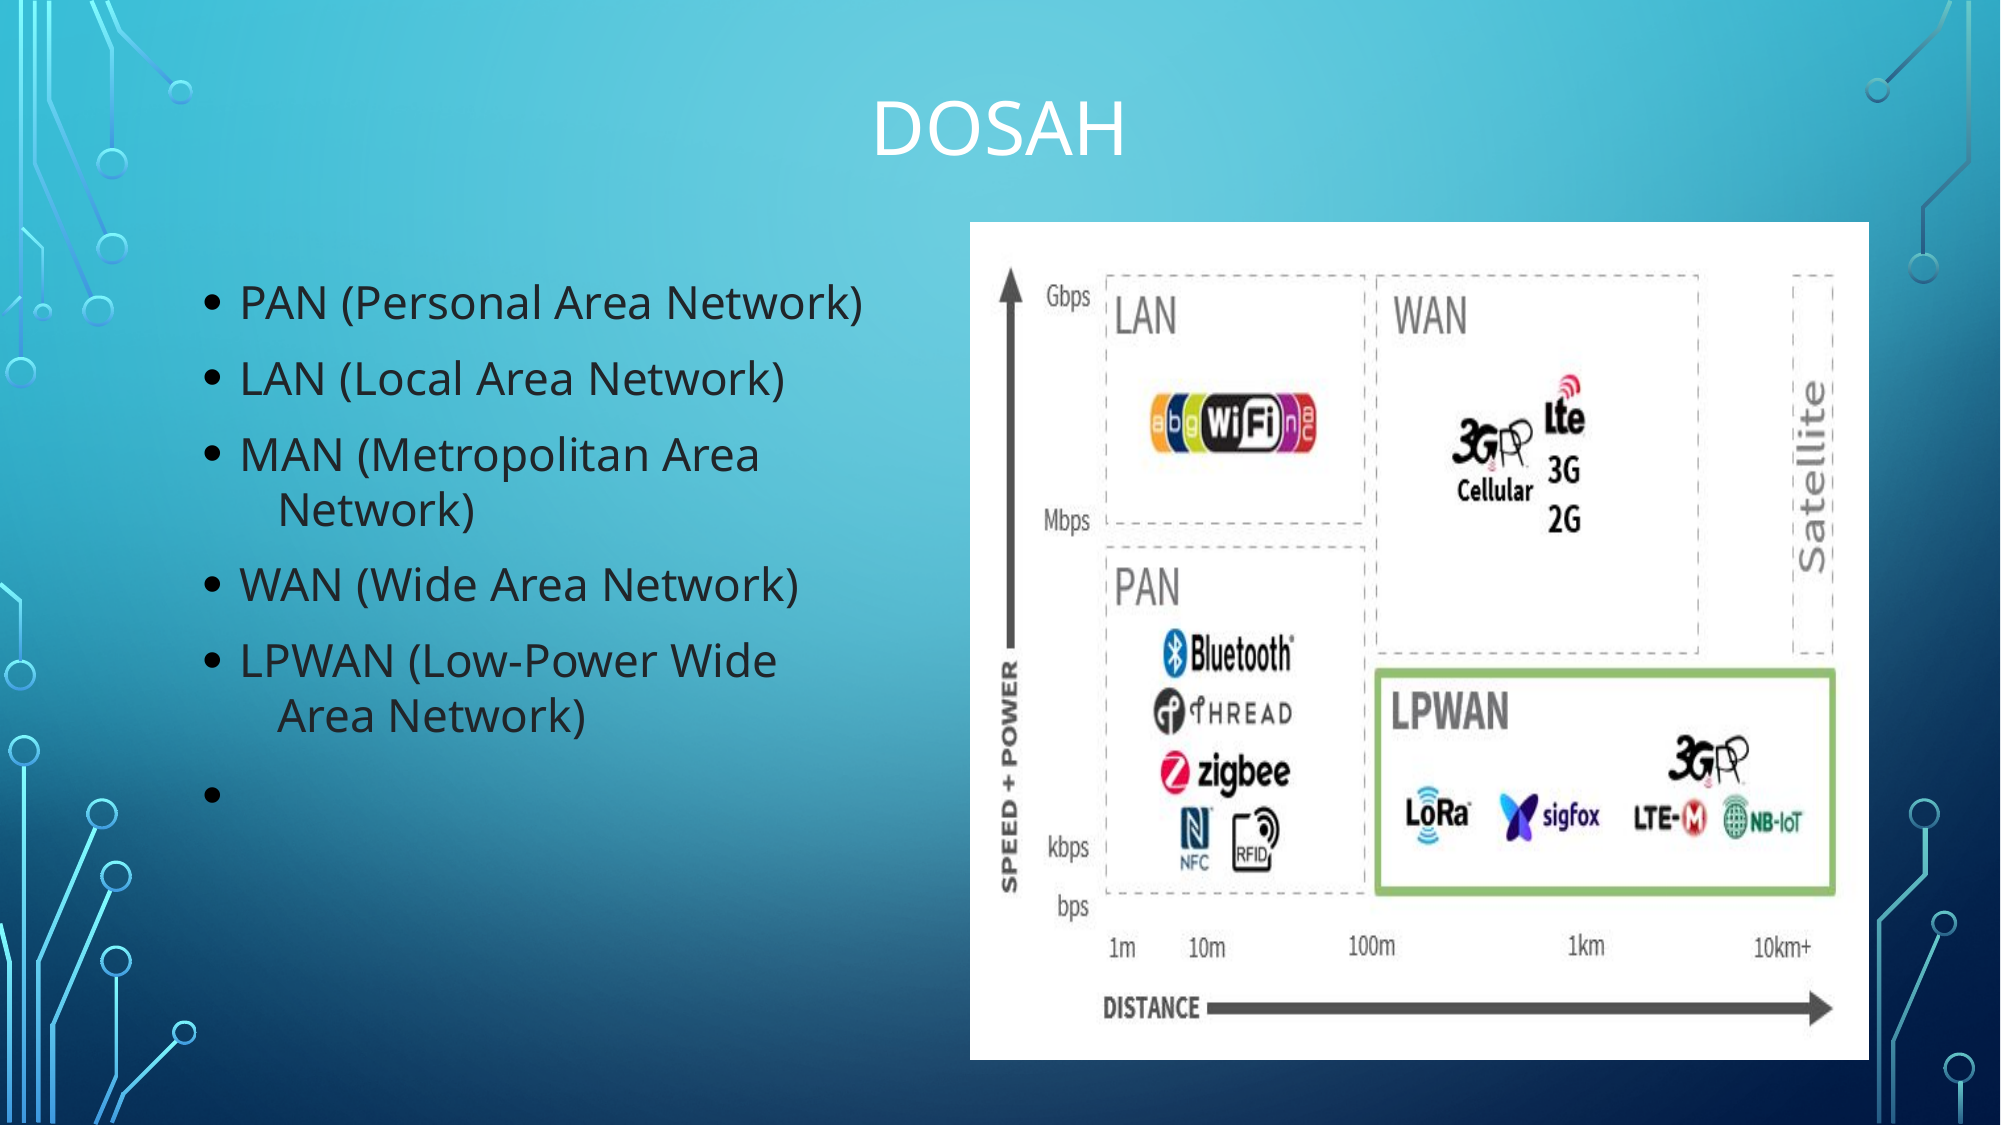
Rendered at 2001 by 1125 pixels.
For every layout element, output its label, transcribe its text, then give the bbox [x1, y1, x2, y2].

title Dosah [187, 65, 1813, 198]
list PAN (Personal Area Network) LAN (Local Area Network) MAN (Metropolitan Area Network) WAN (Wide Area Network) LPWAN (Low-Power Wide Area Network) [187, 266, 896, 849]
picture [970, 222, 1869, 1060]
